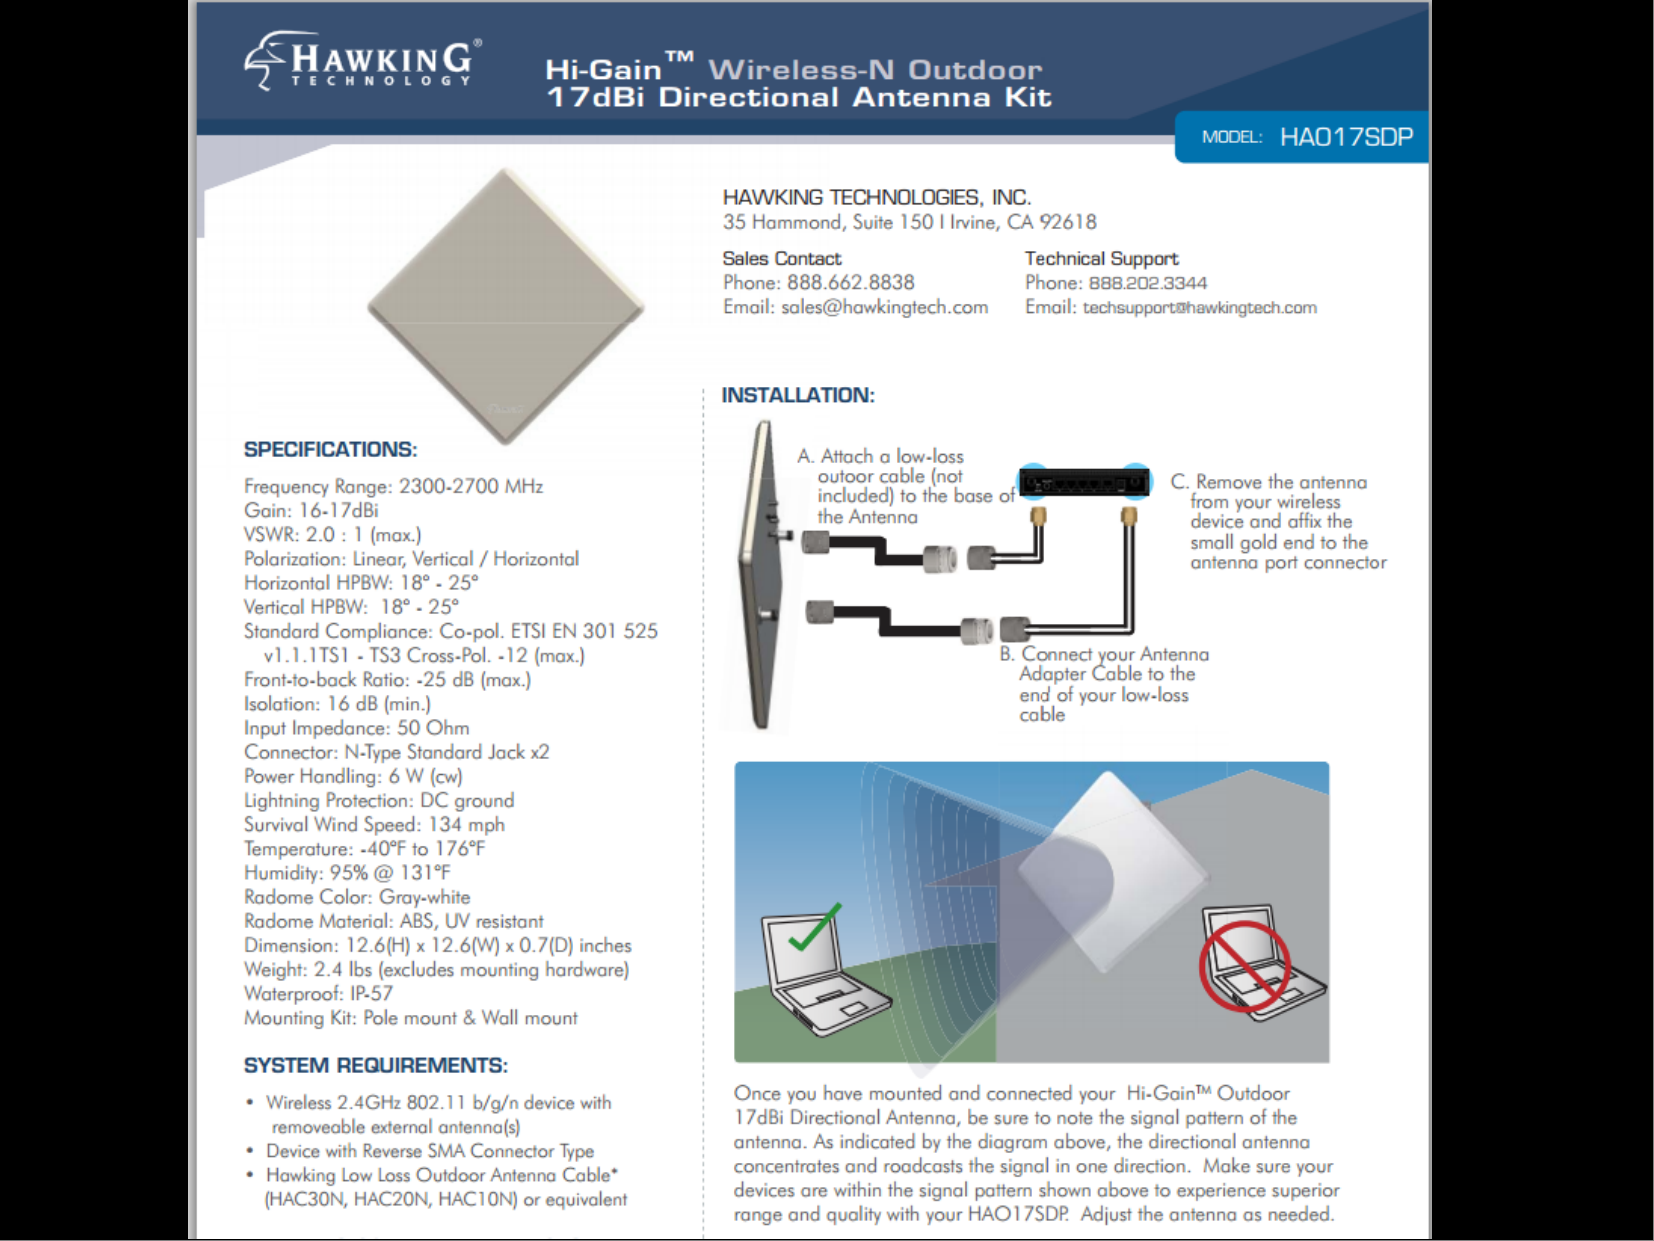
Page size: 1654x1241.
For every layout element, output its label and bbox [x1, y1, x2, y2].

text_box [0, 0, 1654, 1241]
picture [188, 0, 1432, 1240]
